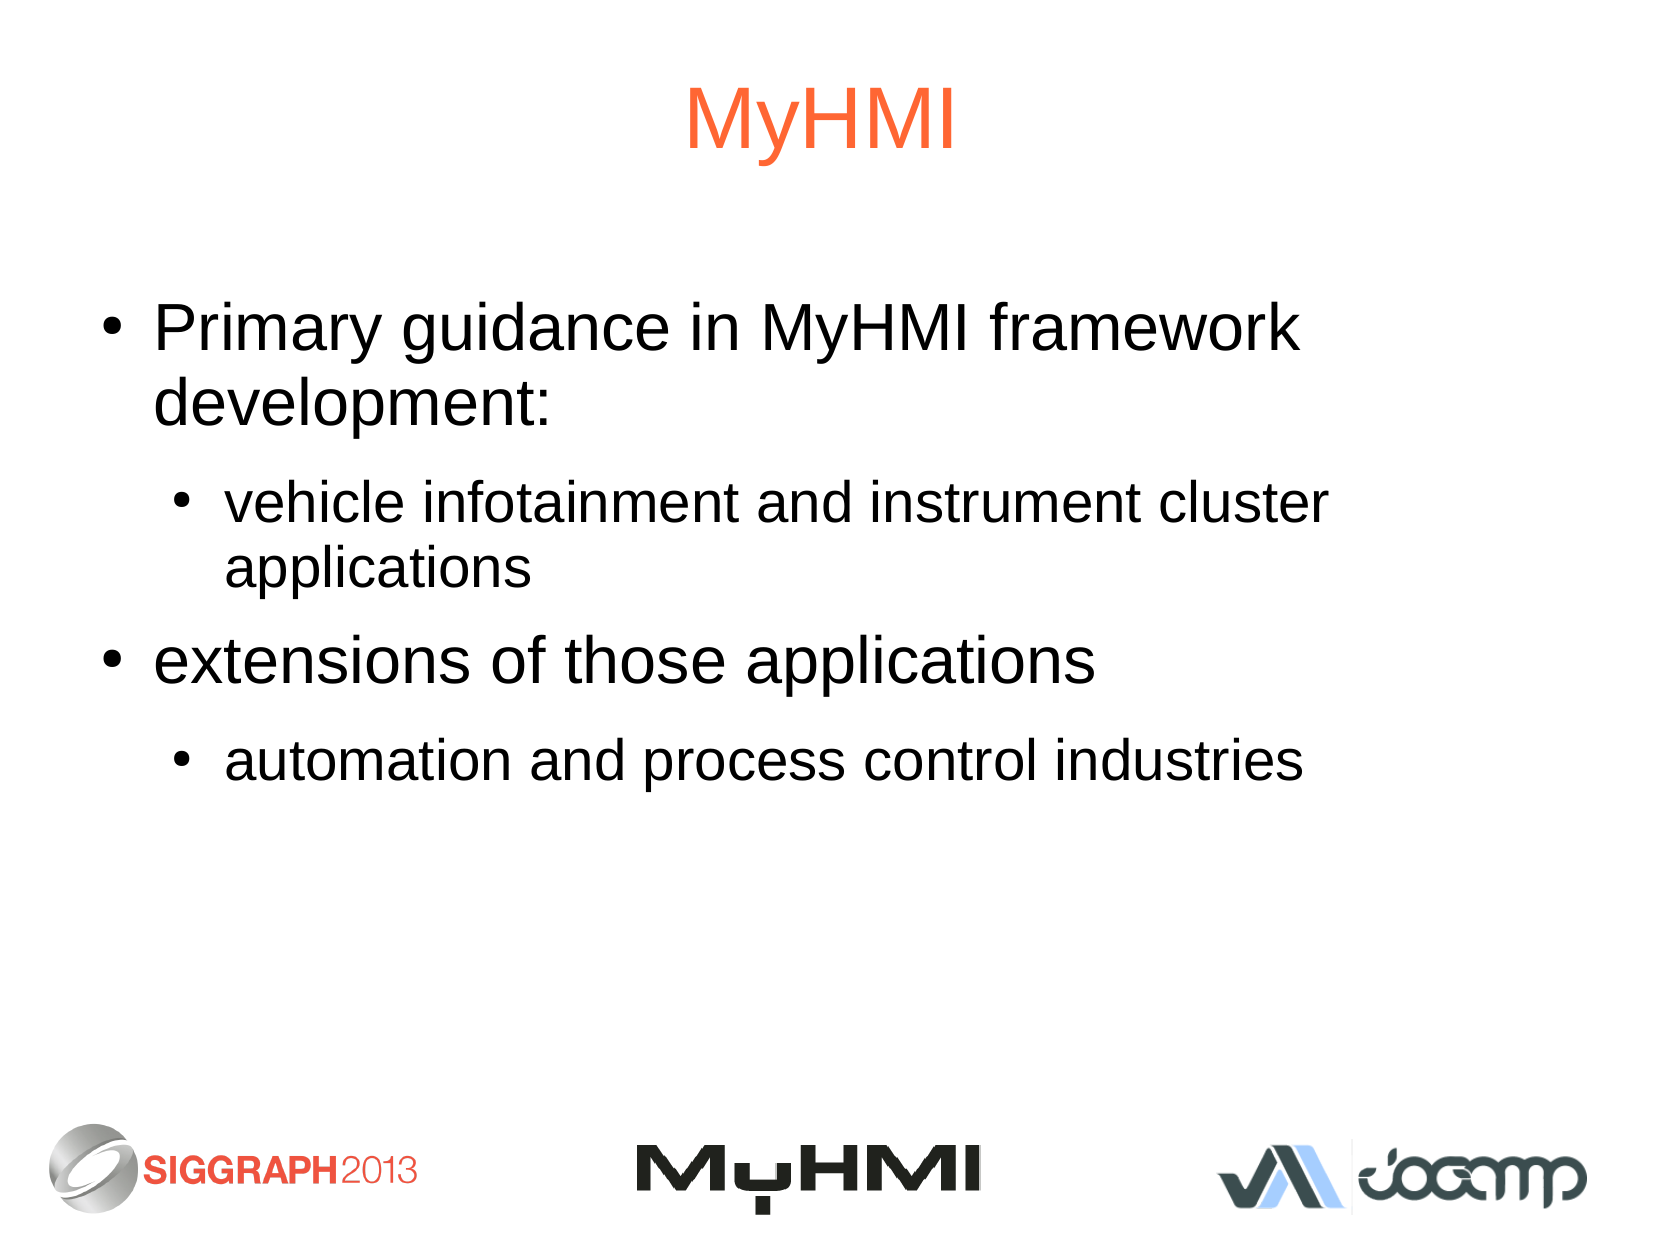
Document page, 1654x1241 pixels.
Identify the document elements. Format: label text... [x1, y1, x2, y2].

picture [1215, 1139, 1587, 1215]
list Primary guidance in MyHMI framework development: vehicle infotainment and instrument cluster applications extensions of those applications automation and process control industries [82, 290, 1538, 1010]
picture [45, 1122, 421, 1215]
title MyHMI [68, 49, 1576, 188]
picture [637, 1145, 981, 1215]
